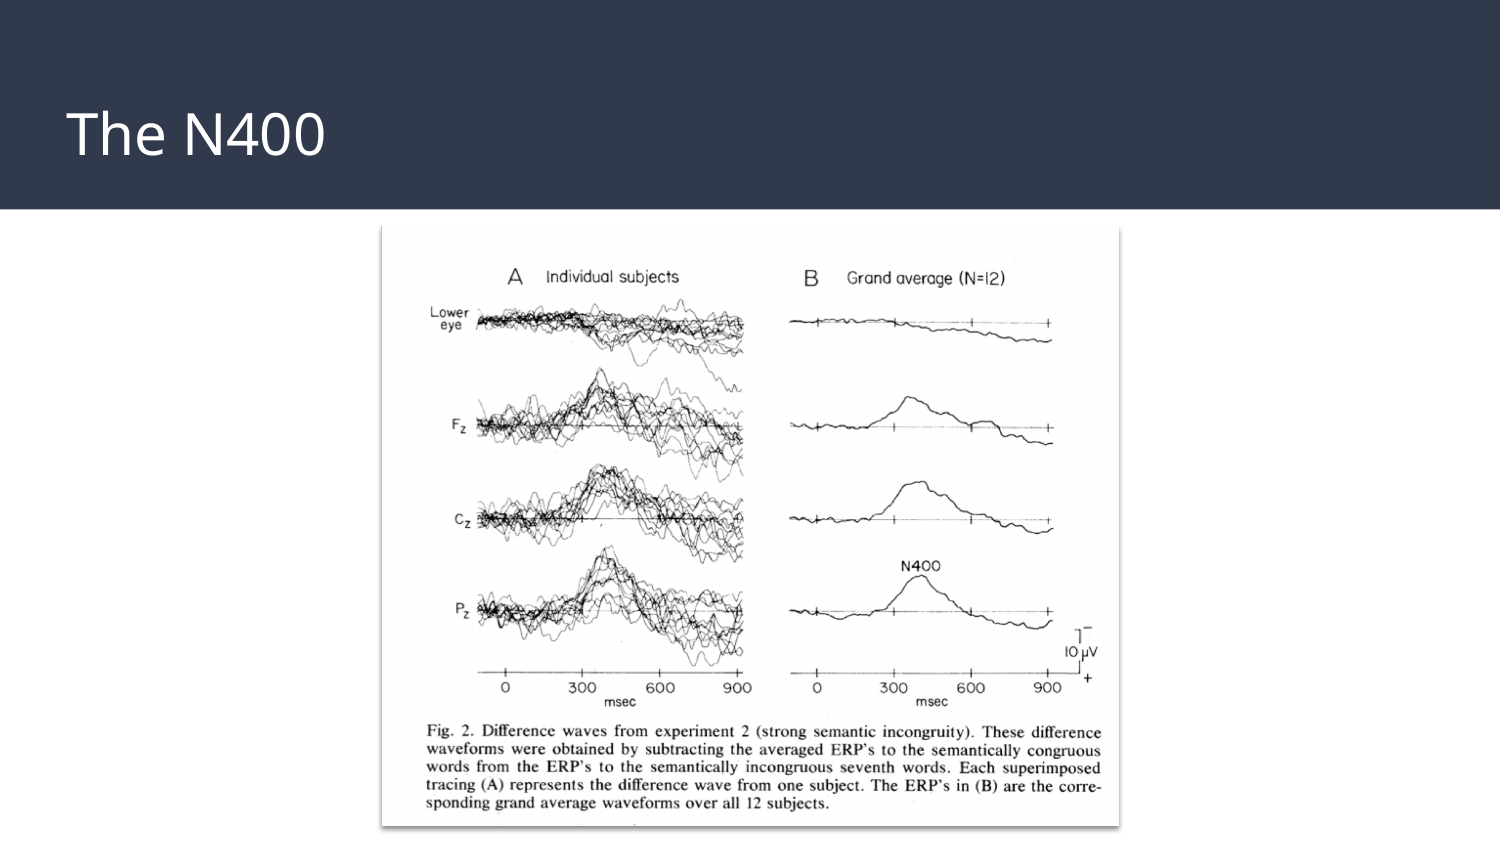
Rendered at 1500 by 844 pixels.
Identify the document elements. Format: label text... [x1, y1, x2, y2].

picture [376, 225, 1124, 835]
title The N400 [51, 82, 1449, 185]
